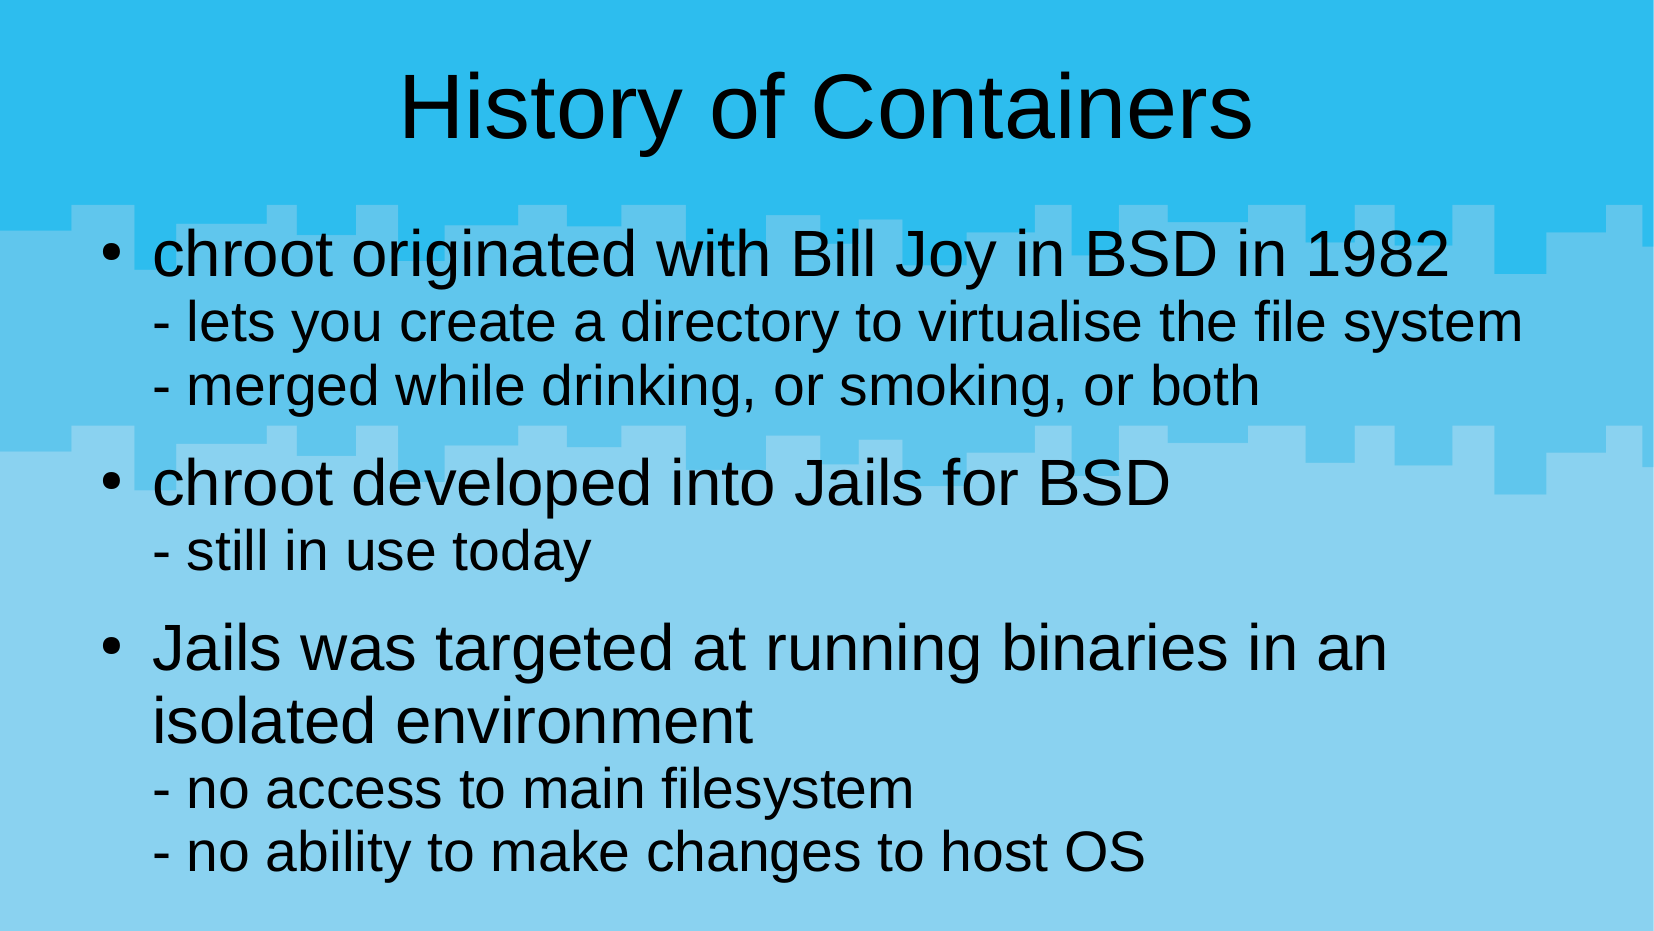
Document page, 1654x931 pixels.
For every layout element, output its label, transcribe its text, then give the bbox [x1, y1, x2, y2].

list chroot originated with Bill Joy in BSD in 1982 - lets you create a directory to virtualise the file system - merged while drinking, or smoking, or both chroot developed into Jails for BSD - still in use today Jails was targeted at running binaries in an isolated environment - no access to main filesystem - no ability to make changes to host OS [82, 217, 1571, 886]
picture [0, 0, 1654, 931]
title History of Containers [82, 37, 1571, 178]
